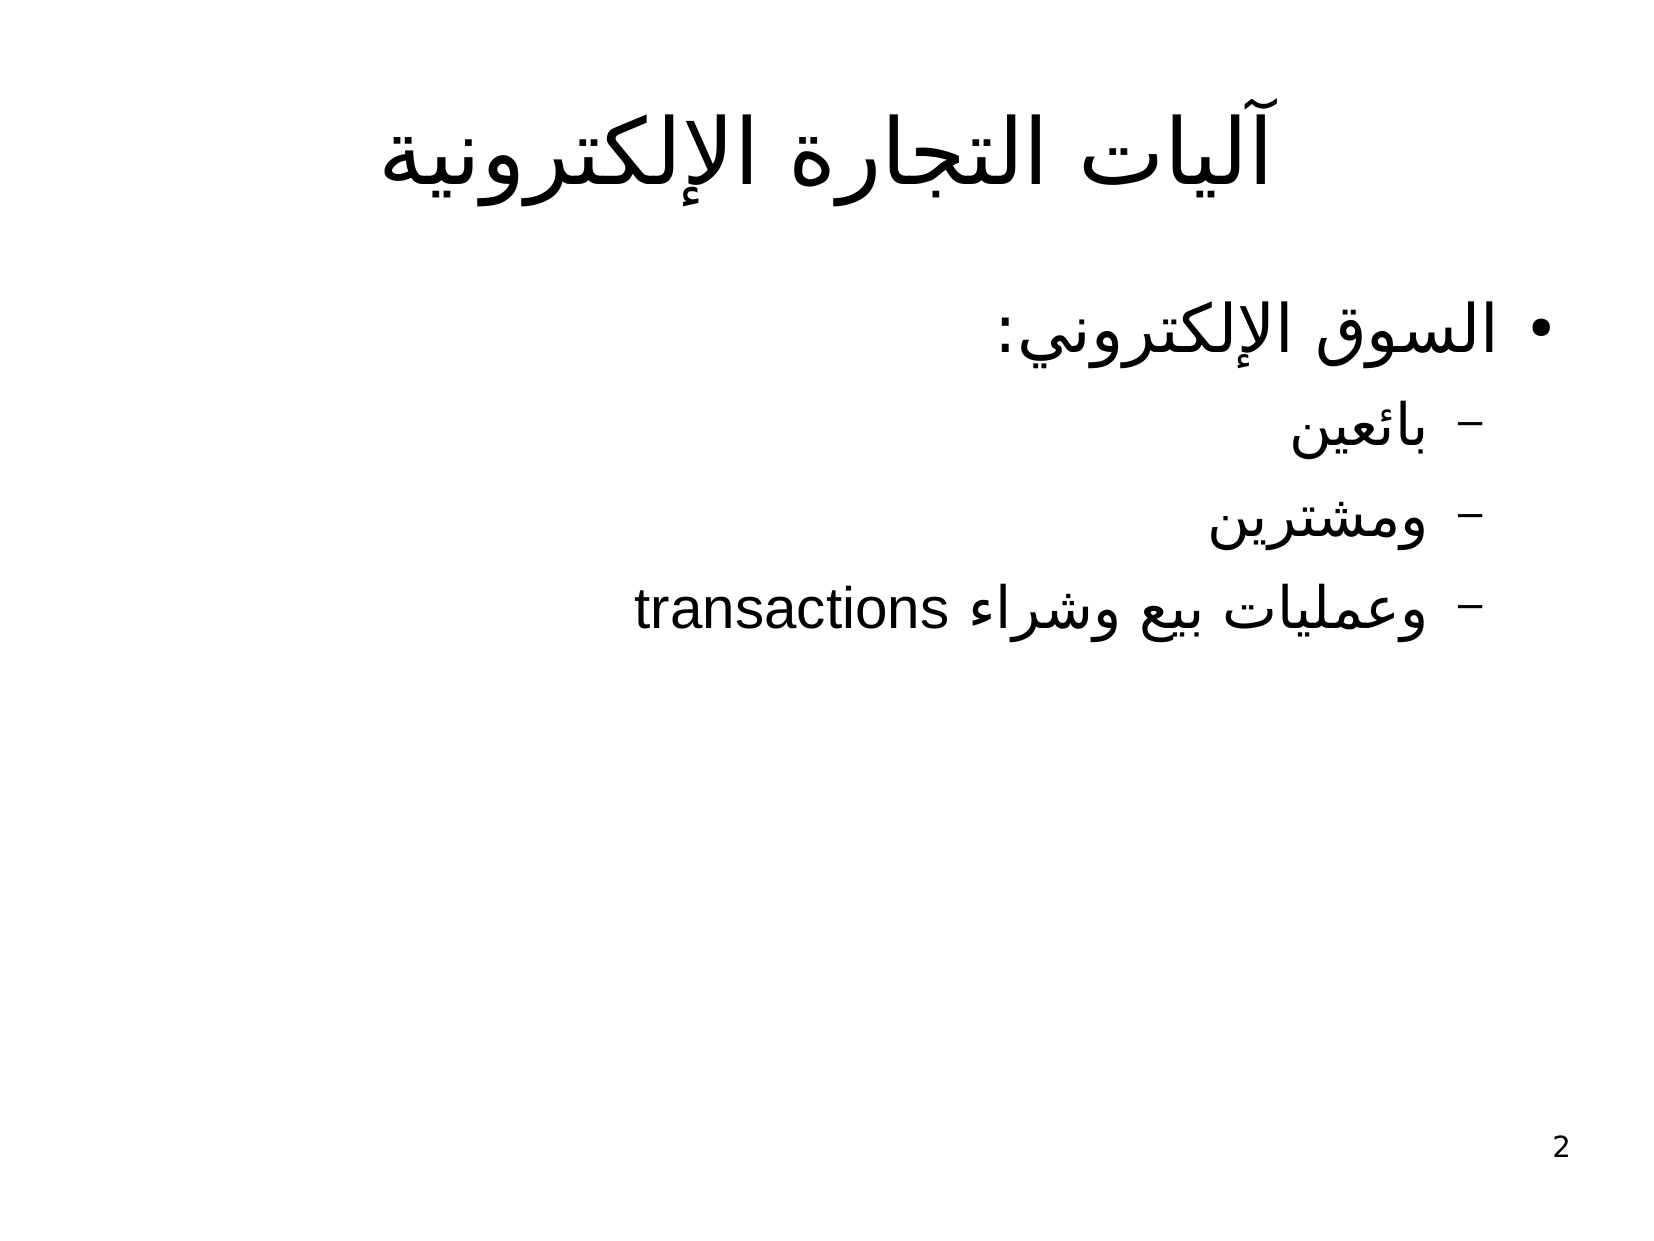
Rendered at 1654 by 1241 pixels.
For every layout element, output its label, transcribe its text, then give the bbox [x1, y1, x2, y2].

list السوق الإلكتروني: بائعين ومشترين وعمليات بيع وشراء transactions [82, 290, 1571, 1010]
title آليات التجارة الإلكترونية [82, 49, 1571, 257]
